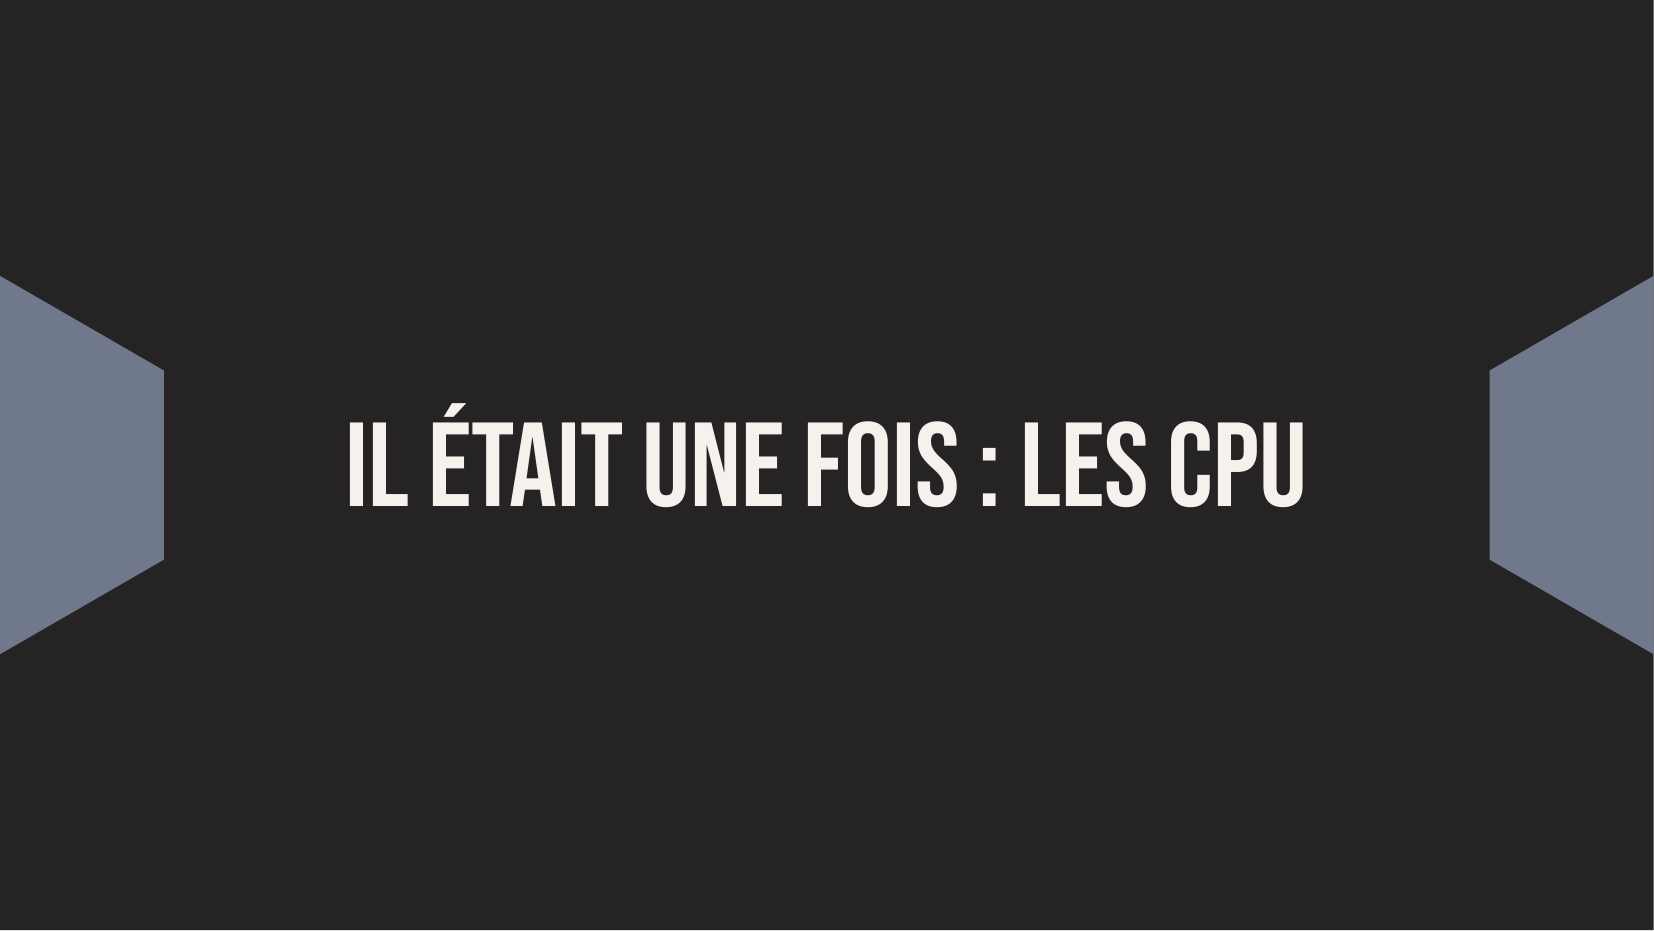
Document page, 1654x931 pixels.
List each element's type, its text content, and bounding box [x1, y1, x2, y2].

title Il était une fois : les CPU [174, 283, 1480, 659]
